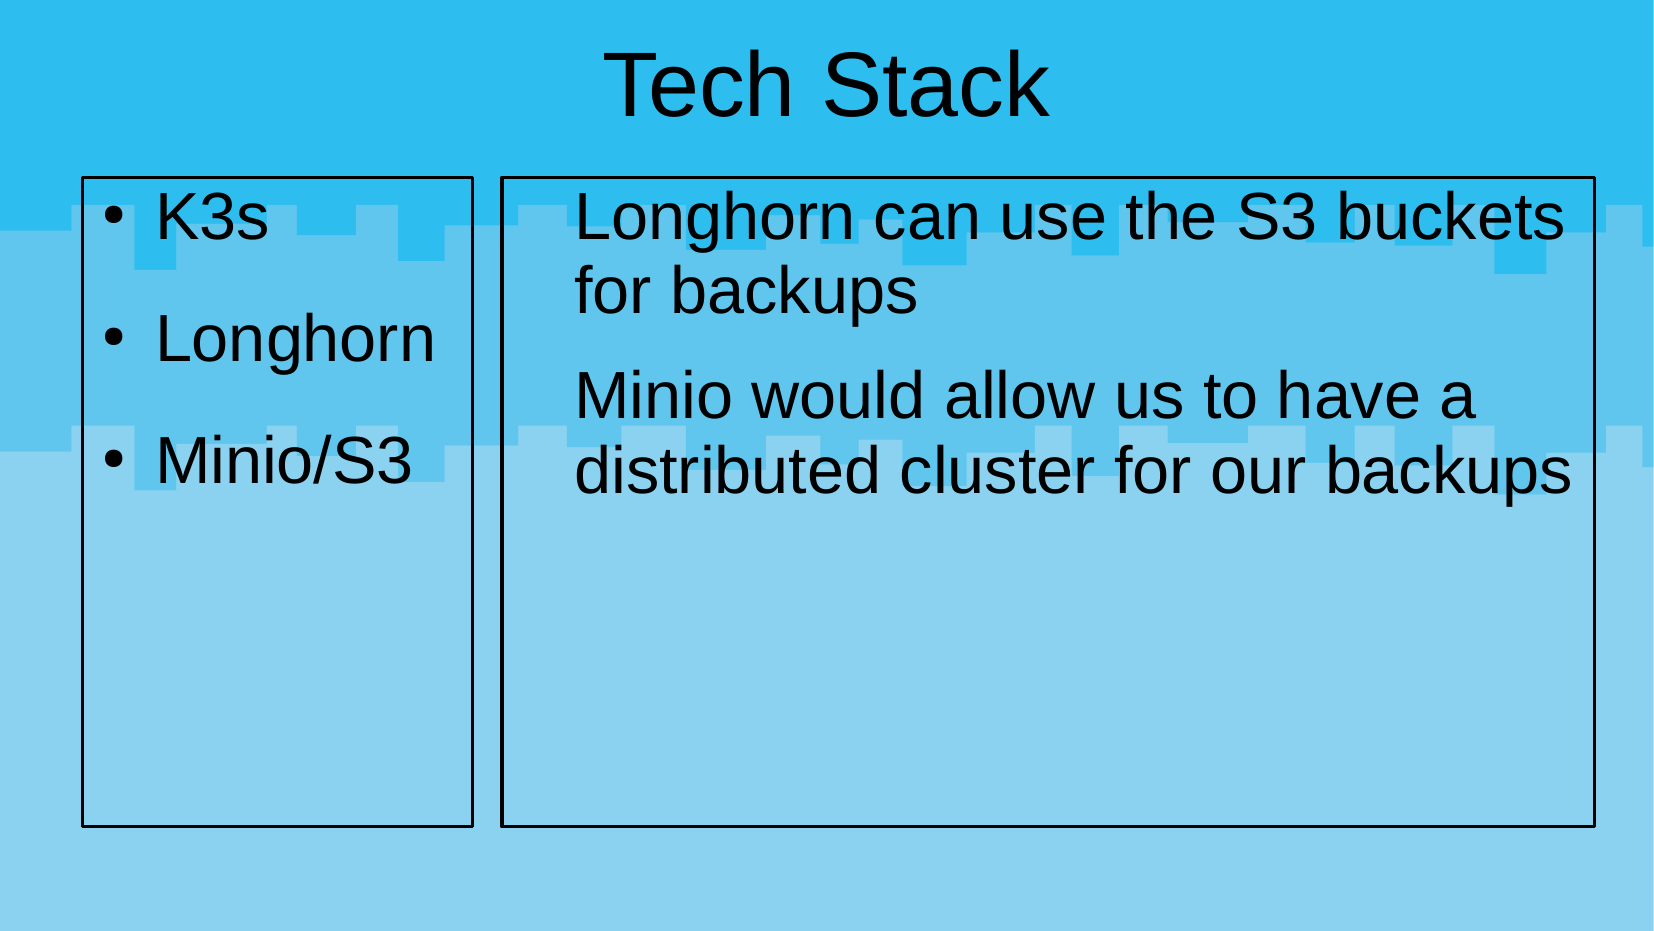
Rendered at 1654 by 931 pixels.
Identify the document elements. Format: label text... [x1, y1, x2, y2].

title Tech Stack [82, 7, 1571, 163]
list K3s Longhorn Minio/S3 [82, 177, 473, 827]
list Longhorn can use the S3 buckets for backups Minio would allow us to have a distributed cluster for our backups [501, 177, 1595, 827]
picture [0, 0, 1654, 931]
